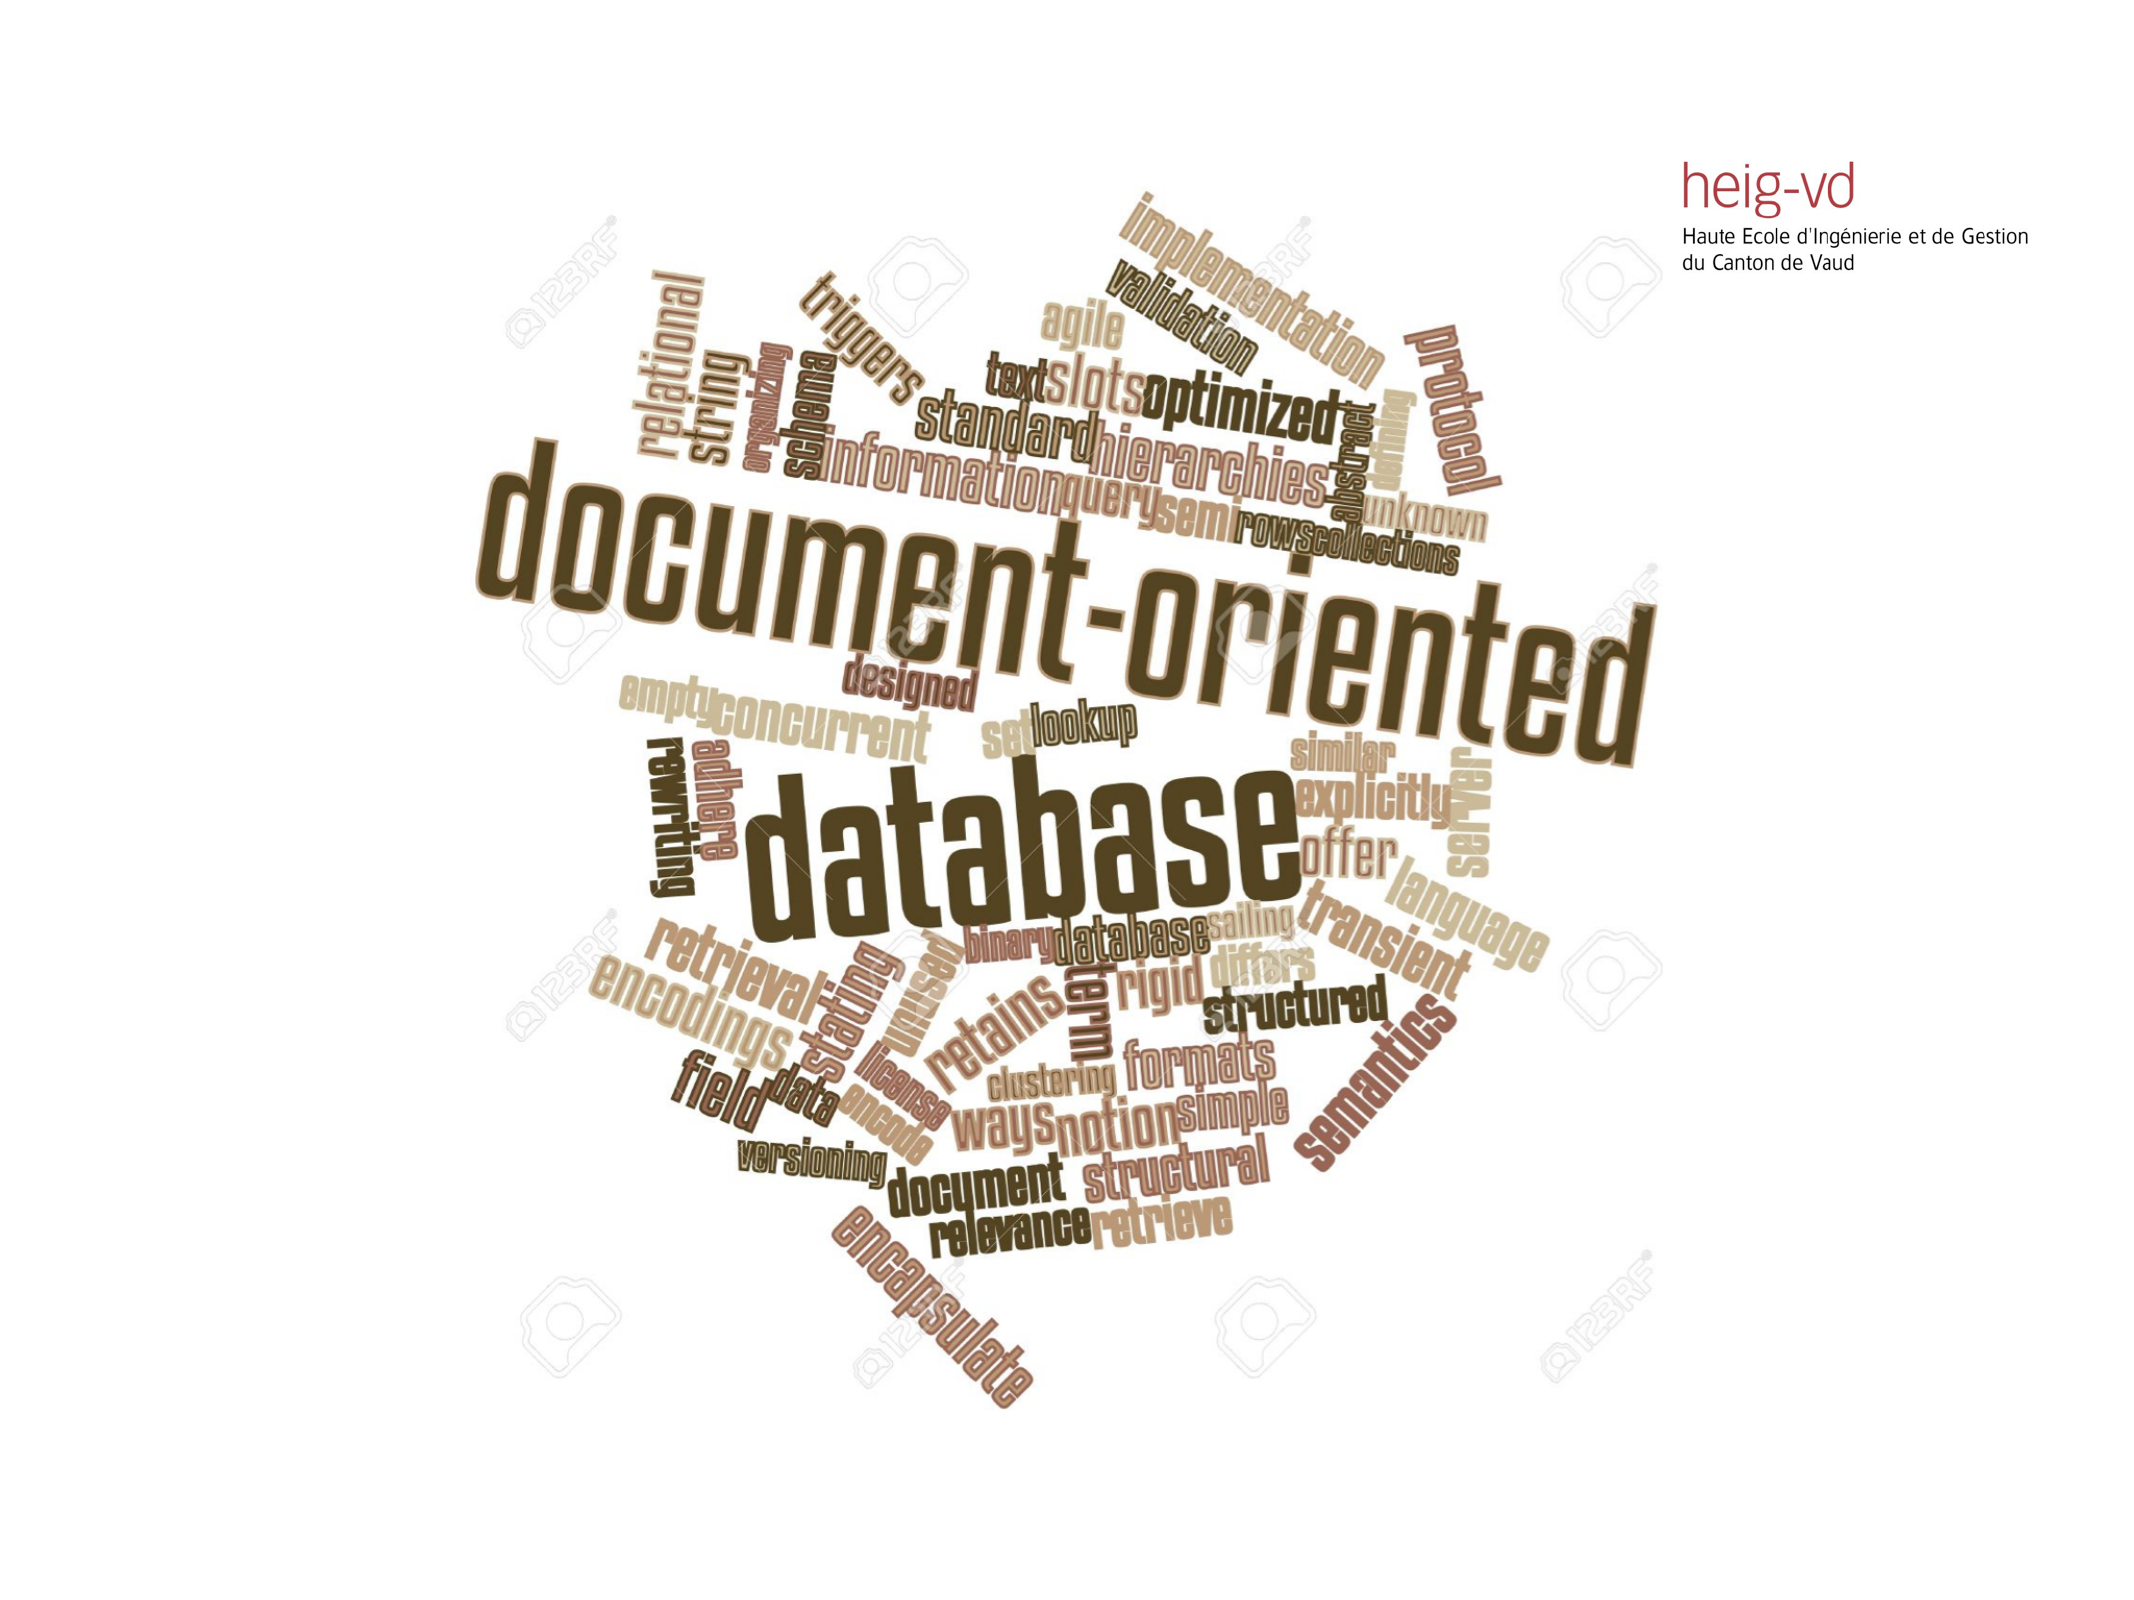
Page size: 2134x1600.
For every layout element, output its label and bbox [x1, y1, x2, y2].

picture [1672, 149, 2036, 284]
picture [470, 186, 1663, 1414]
